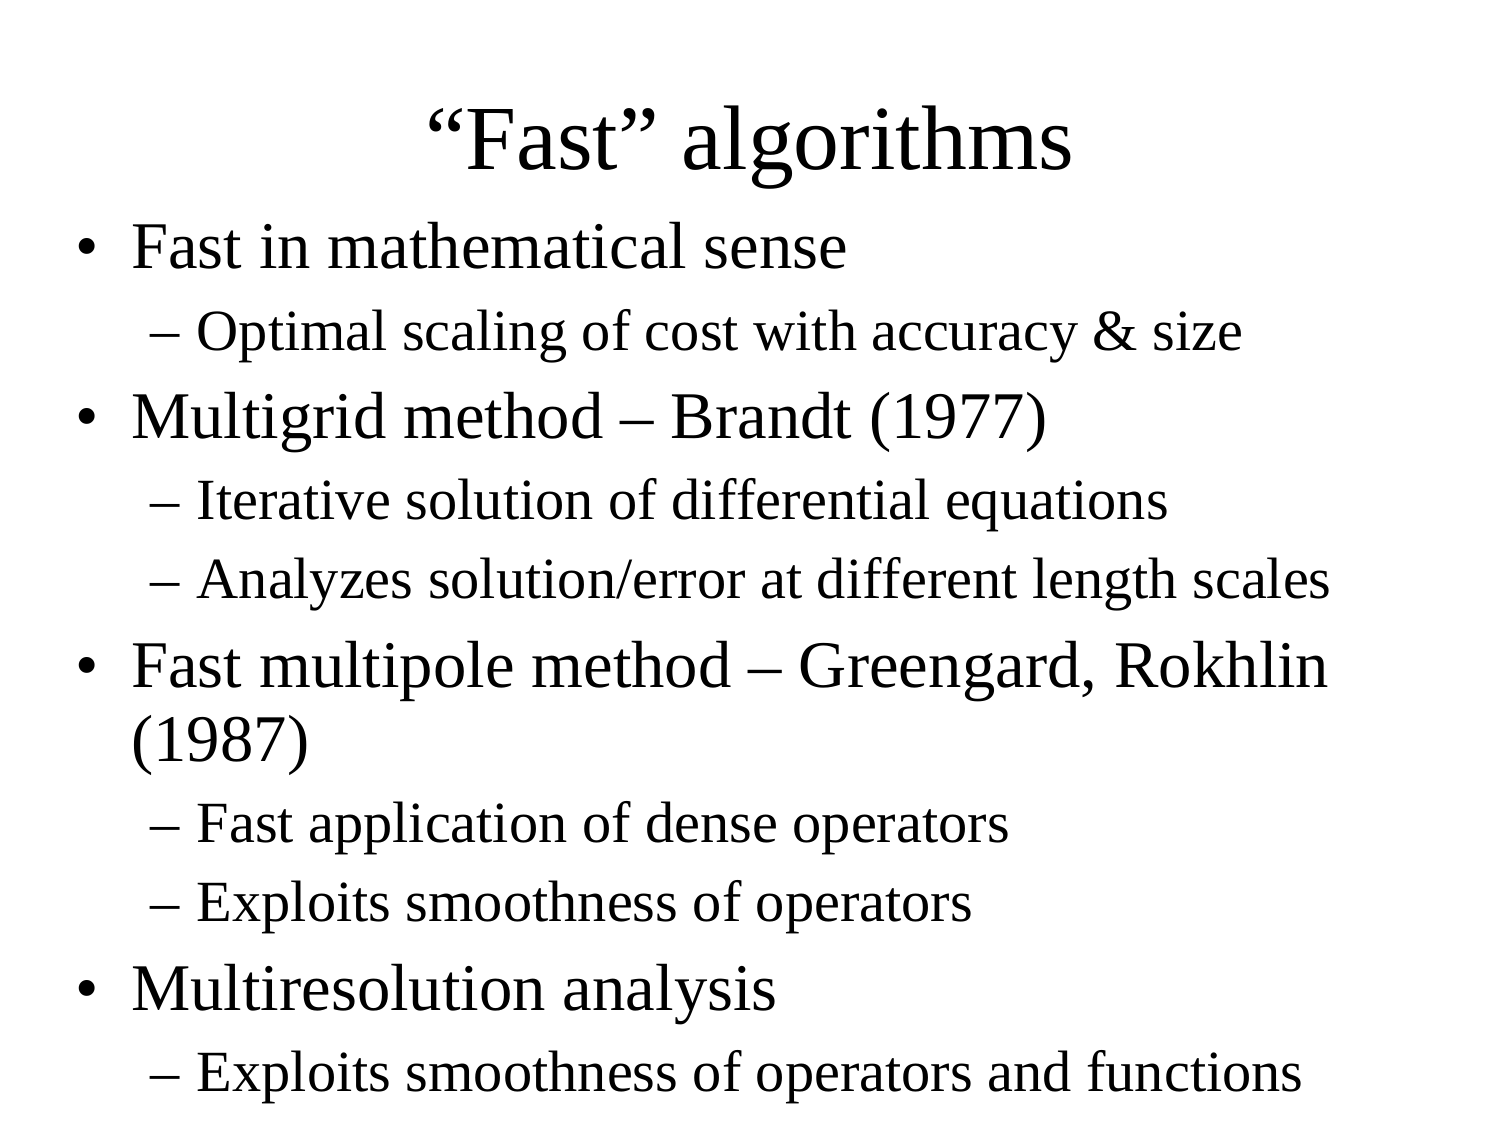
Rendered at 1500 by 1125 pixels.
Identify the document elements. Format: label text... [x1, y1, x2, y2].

list Fast in mathematical sense Optimal scaling of cost with accuracy & size Multigrid method – Brandt (1977) Iterative solution of differential equations Analyzes solution/error at different length scales Fast multipole method – Greengard, Rokhlin (1987) Fast application of dense operators Exploits smoothness of operators Multiresolution analysis Exploits smoothness of operators and functions [75, 209, 1463, 1106]
title “Fast” algorithms [75, 21, 1426, 209]
